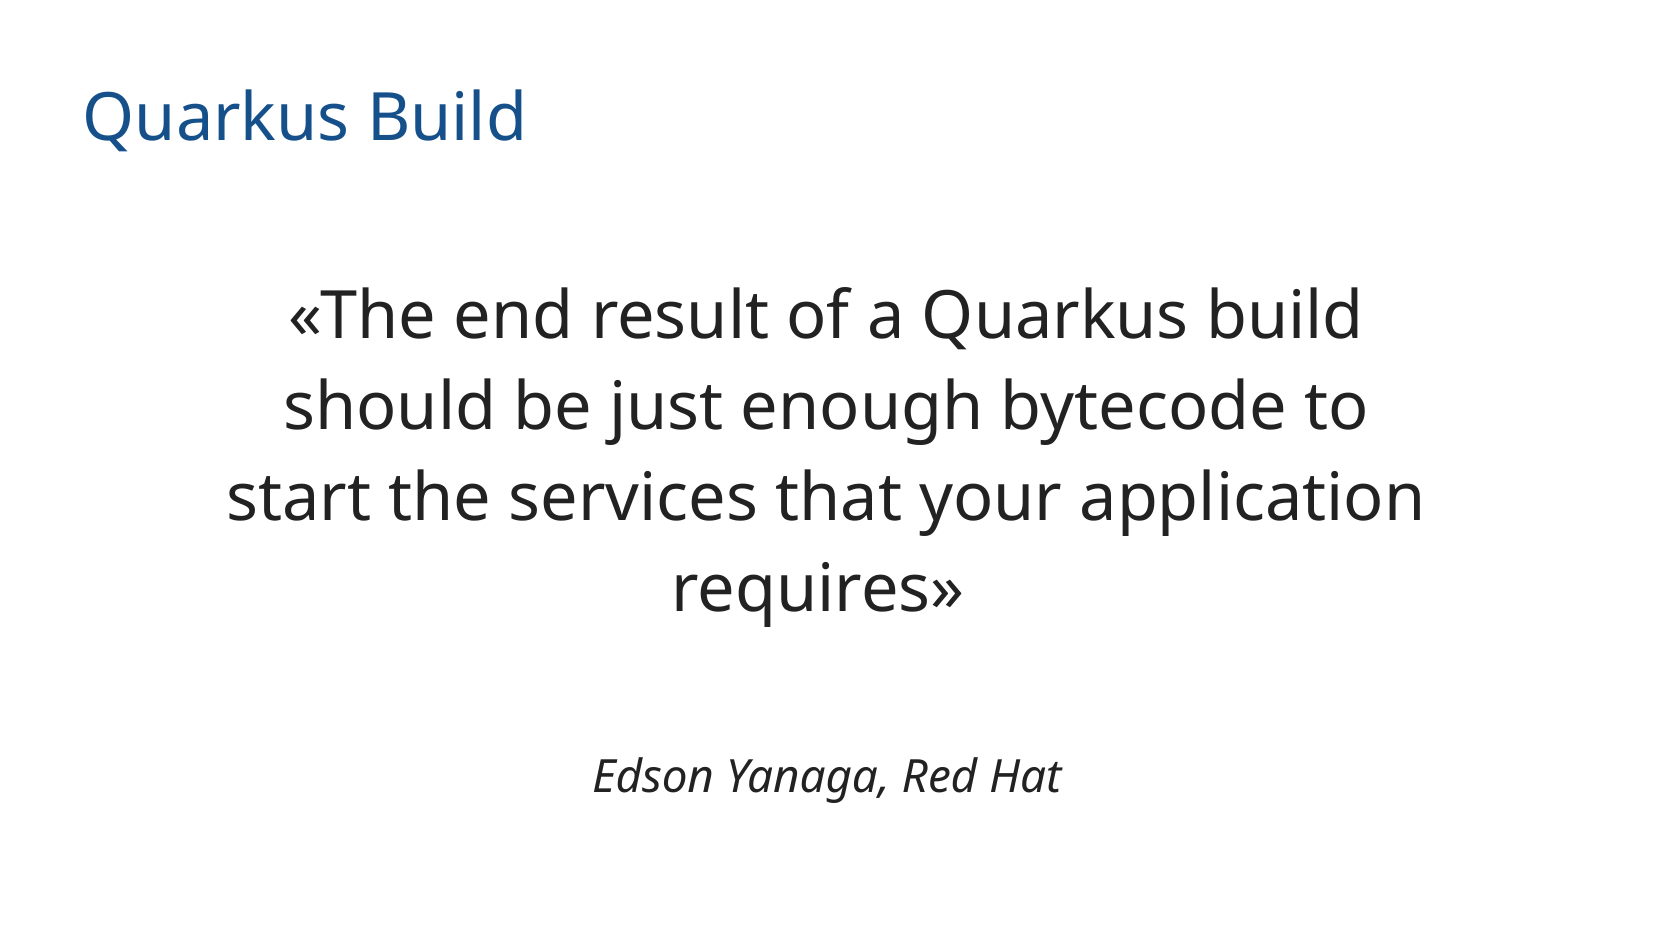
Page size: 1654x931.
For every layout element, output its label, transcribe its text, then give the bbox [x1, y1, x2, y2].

title Quarkus Build [82, 37, 1571, 193]
list «The end result of a Quarkus build should be just enough bytecode to start the services that your application requires» Edson Yanaga, Red Hat [218, 177, 1436, 886]
